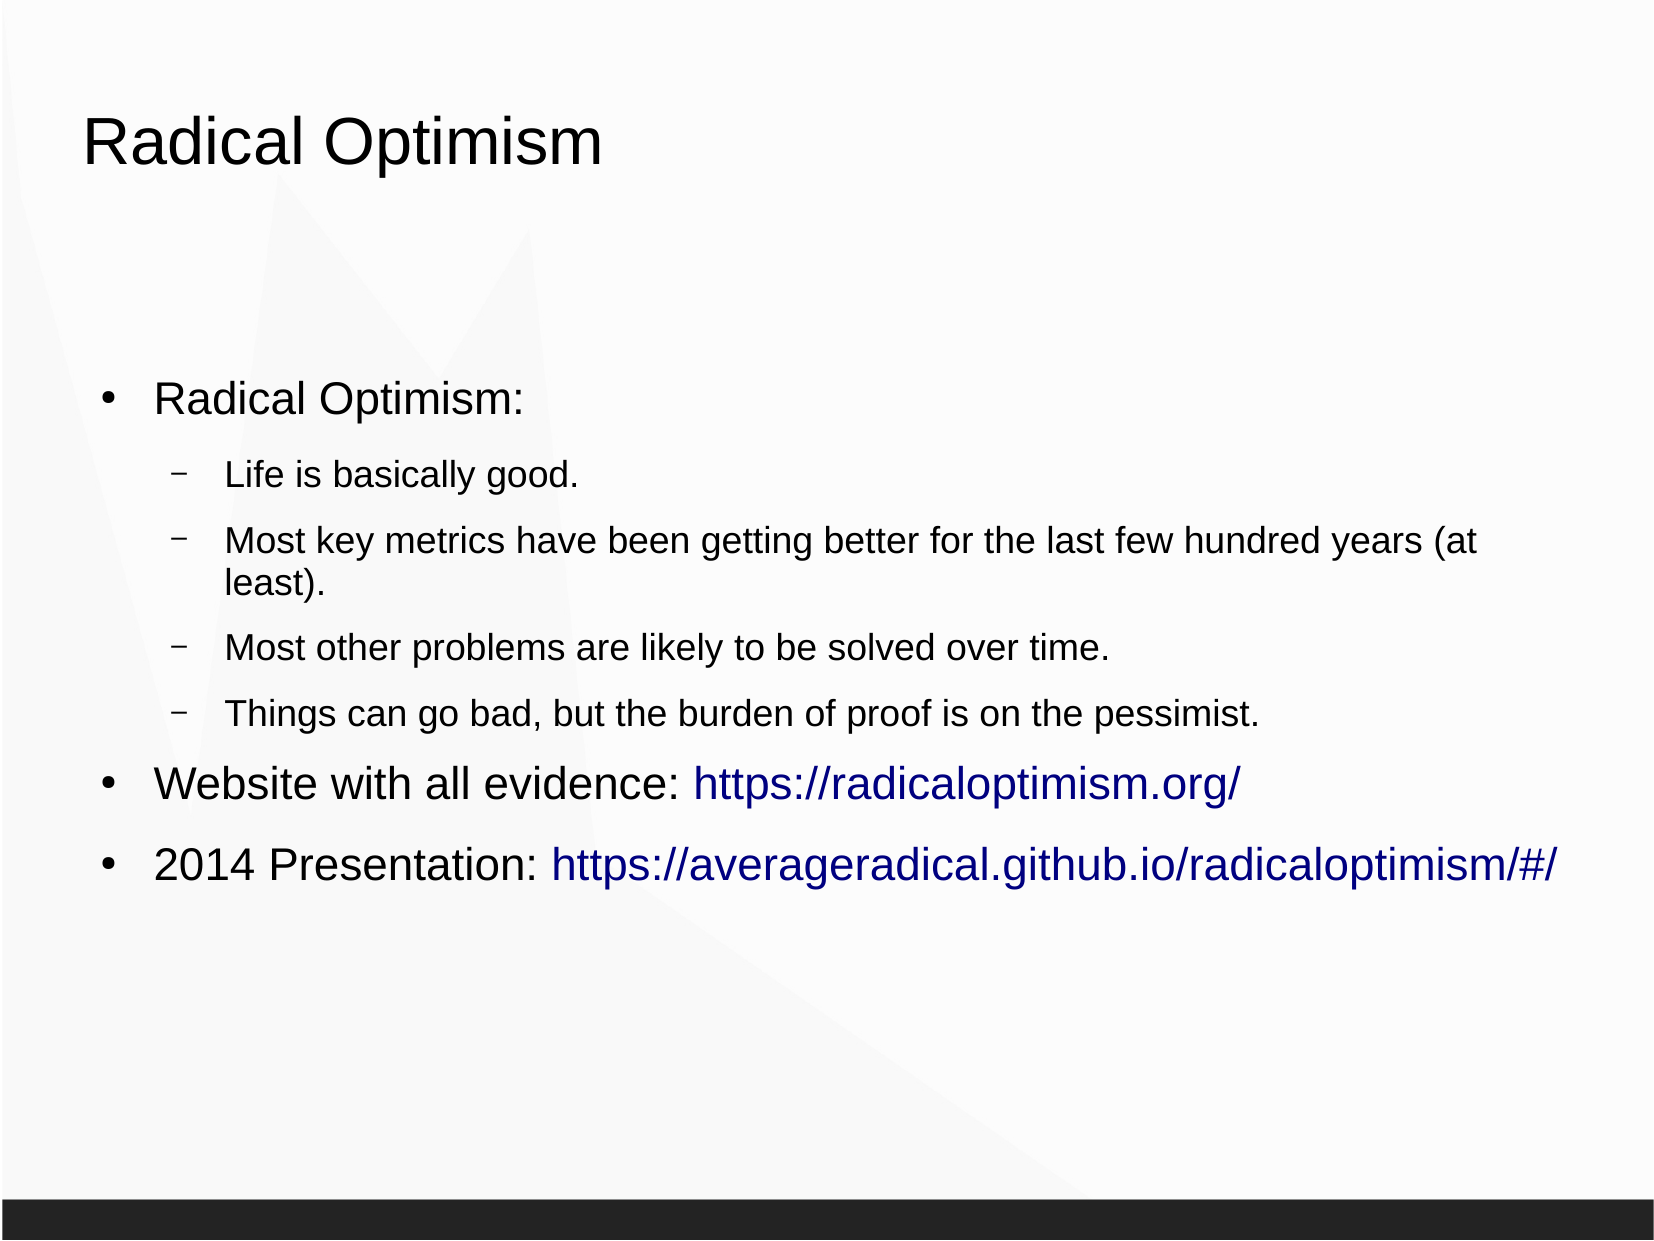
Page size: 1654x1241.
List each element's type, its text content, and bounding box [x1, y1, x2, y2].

picture [2, 0, 1654, 1241]
list Radical Optimism: Life is basically good. Most key metrics have been getting better for the last few hundred years (at least). Most other problems are likely to be solved over time. Things can go bad, but the burden of proof is on the pessimist. Website with all evidence: https://radicaloptimism.org/ 2014 Presentation: https://averageradical.github.io/radicaloptimism/#/ [82, 372, 1571, 1013]
title Radical Optimism [82, 45, 1571, 238]
